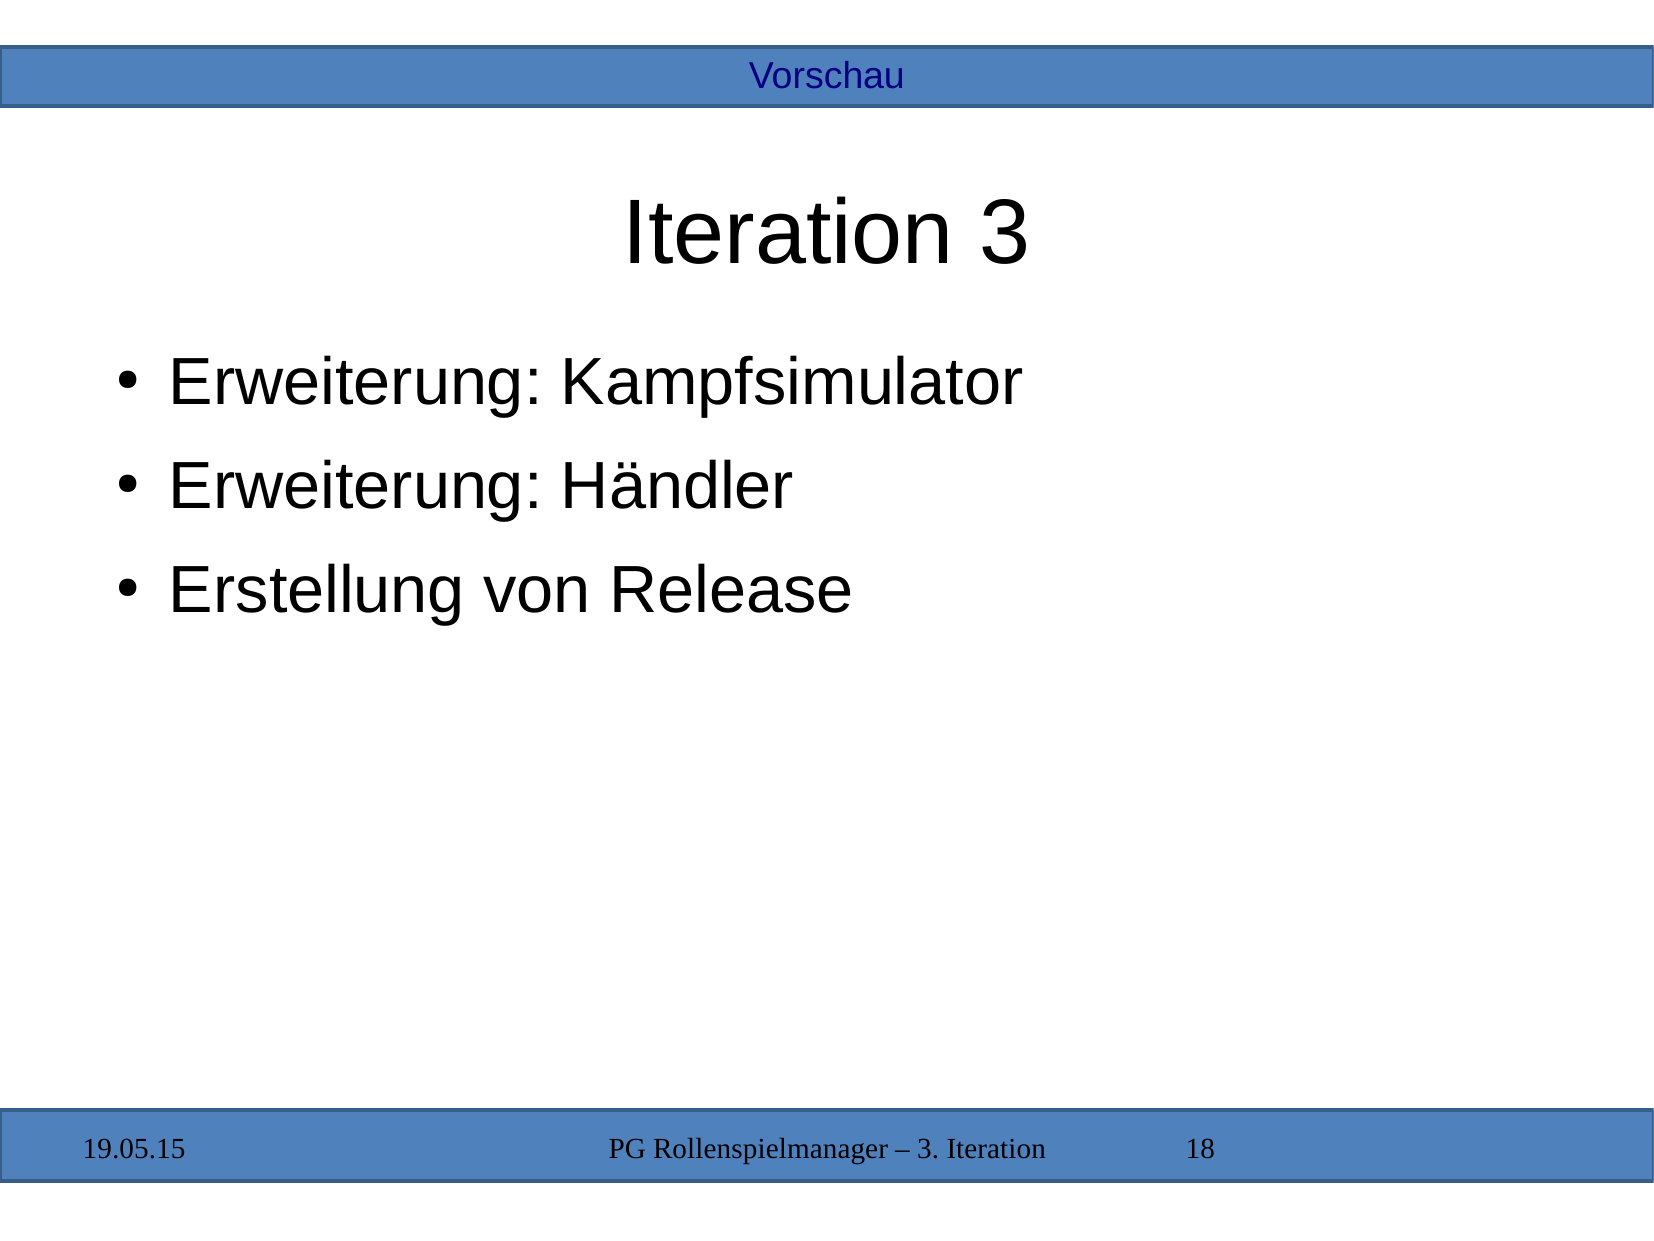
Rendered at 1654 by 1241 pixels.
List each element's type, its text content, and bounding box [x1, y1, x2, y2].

text_box PG Rollenspielmanager – 3. Iteration [565, 1129, 1090, 1216]
list Erweiterung: Kampfsimulator Erweiterung: Händler Erstellung von Release [80, 343, 1536, 1063]
title Iteration 3 [82, 171, 1571, 283]
text_box [1185, 1129, 1571, 1216]
text_box 19.05.15 [82, 1129, 468, 1216]
text_box Vorschau [0, 47, 1654, 105]
